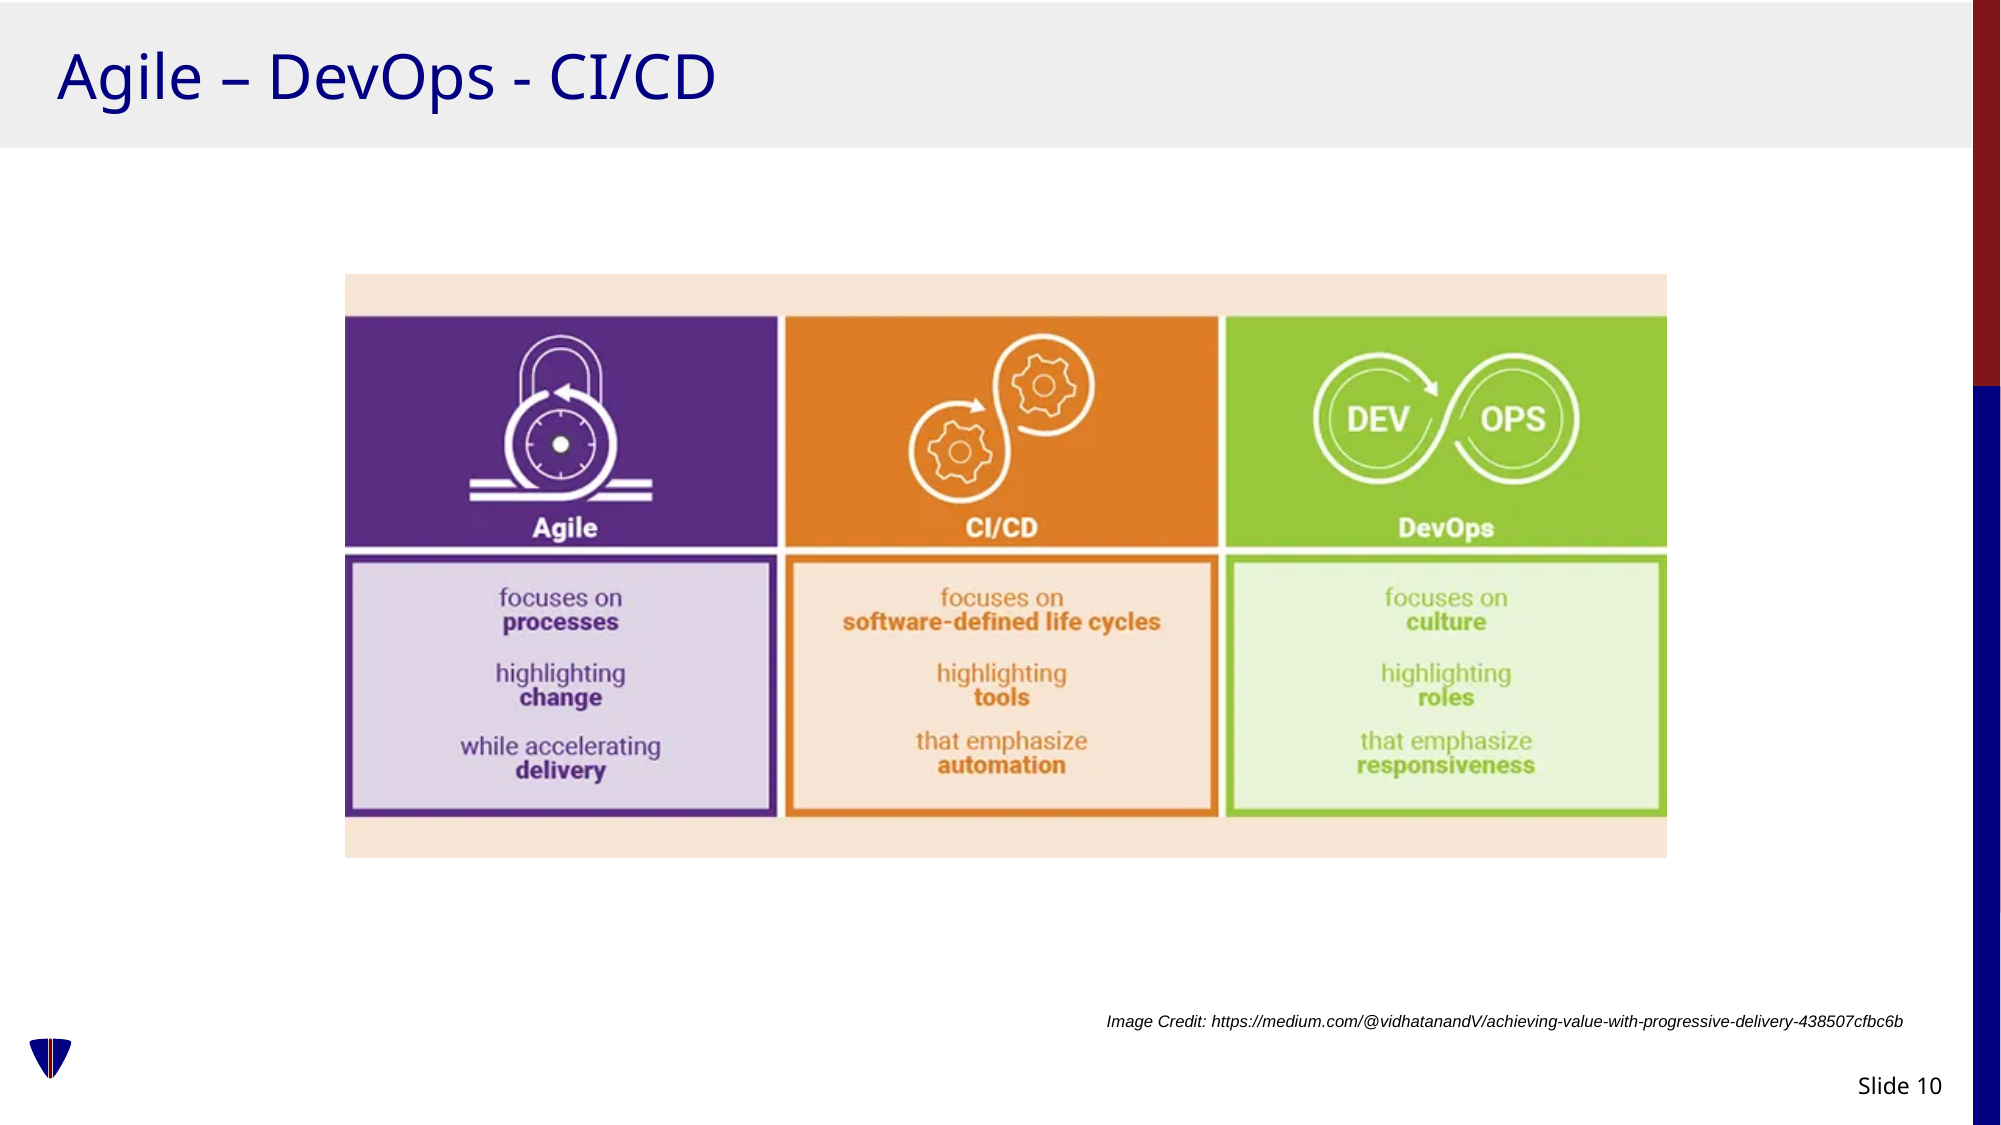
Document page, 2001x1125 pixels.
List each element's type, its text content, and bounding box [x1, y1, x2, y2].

text_box Image Credit: https://medium.com/@vidhatanandV/achieving-value-with-progressive-delivery-438507cfbc6b [620, 1003, 1920, 1039]
picture [345, 274, 1667, 858]
title Agile – DevOps - CI/CD [0, 2, 1973, 148]
